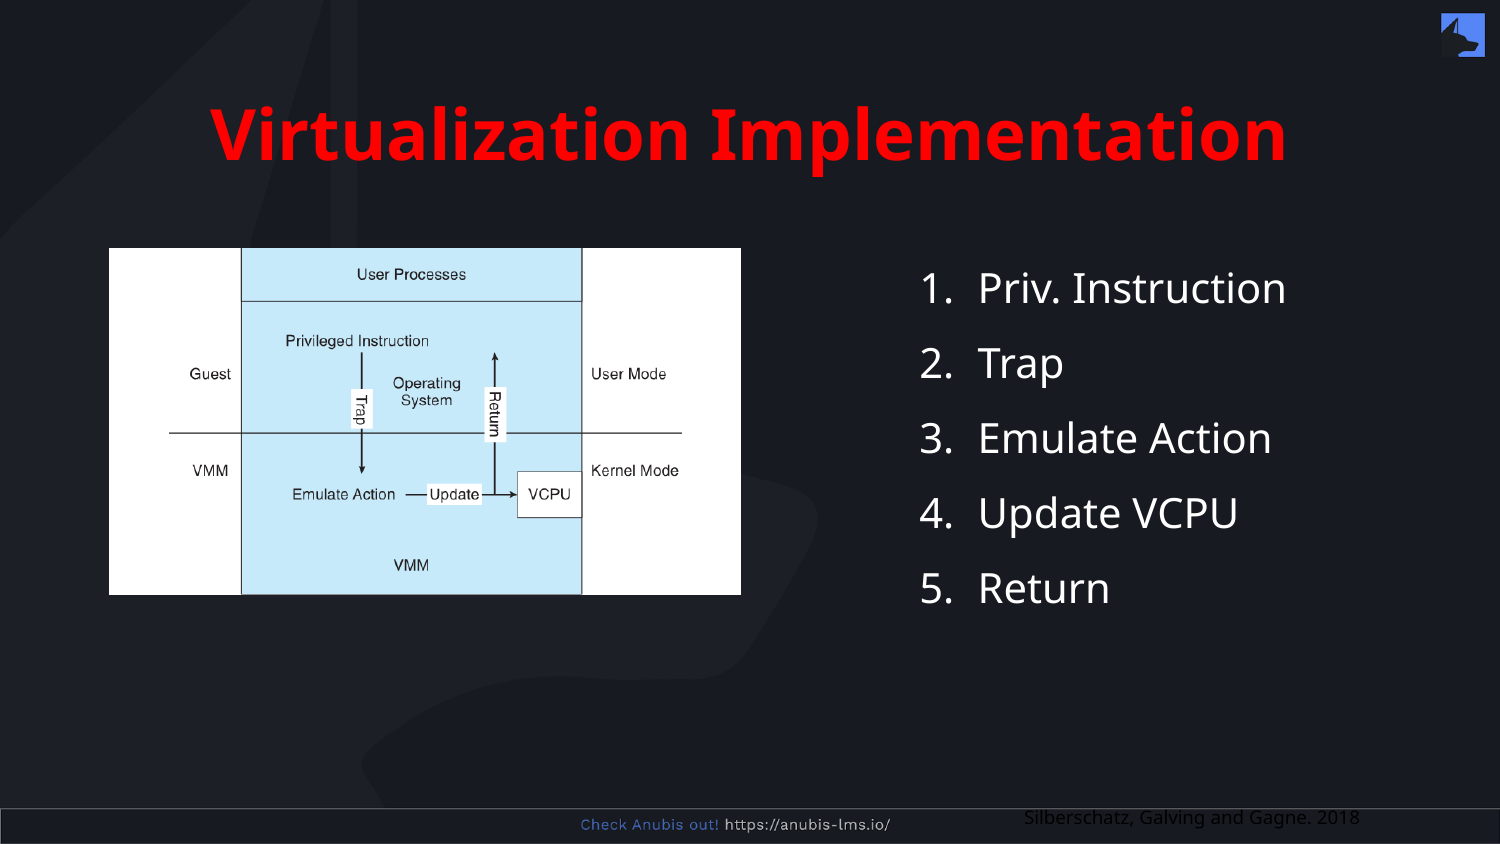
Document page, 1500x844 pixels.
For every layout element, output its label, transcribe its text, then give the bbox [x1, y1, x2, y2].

text_box Silberschatz, Galving and Gagne. 2018 [1014, 796, 1453, 839]
text_box Priv. Instruction Trap Emulate Action Update VCPU Return [887, 222, 1402, 628]
title Virtualization Implementation [109, 38, 1391, 226]
picture [0, 0, 1500, 844]
